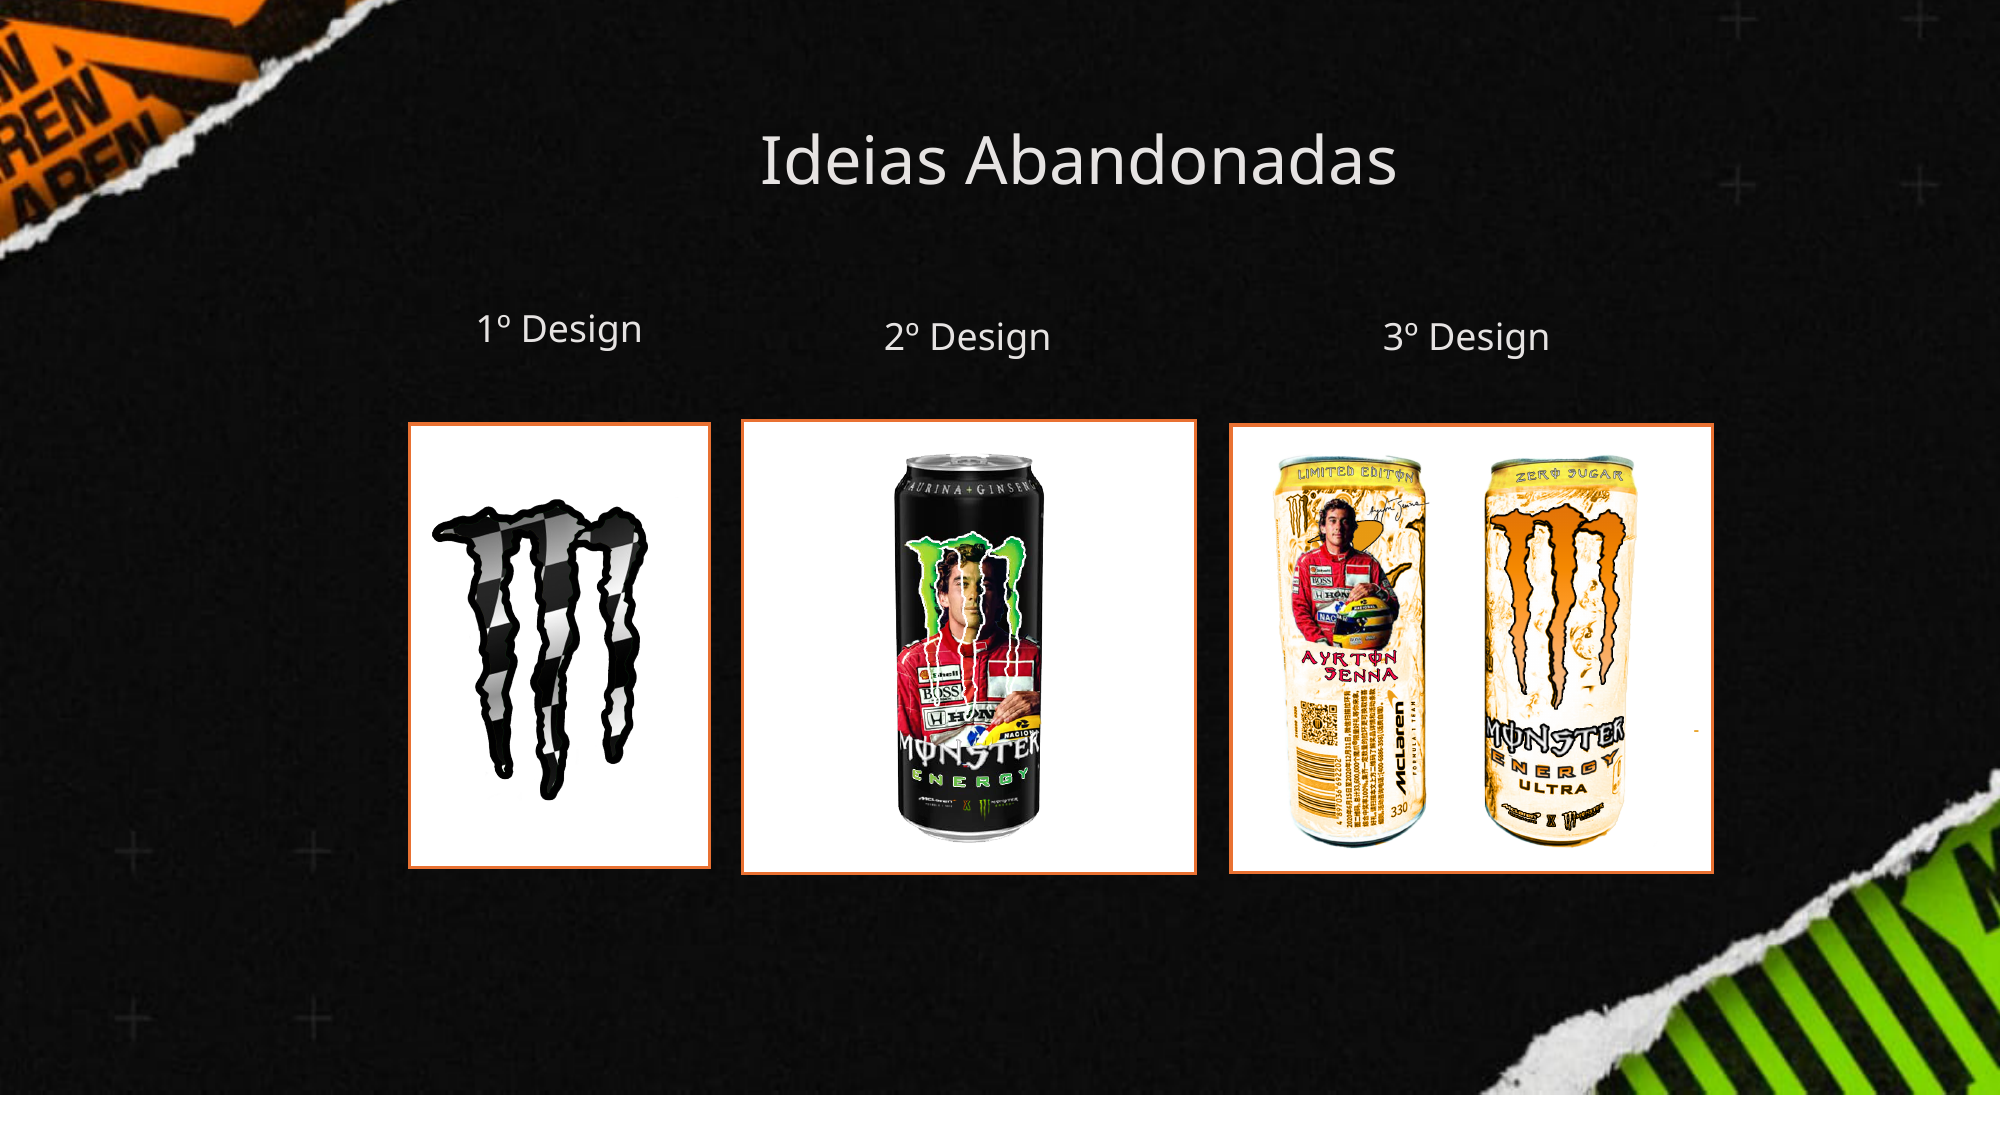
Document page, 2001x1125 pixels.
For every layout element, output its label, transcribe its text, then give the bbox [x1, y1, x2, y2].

text_box 2º Design [843, 305, 1093, 366]
text_box Ideias Abandonadas [733, 110, 1426, 207]
picture [0, 0, 2000, 1095]
text_box 1º Design [434, 297, 684, 359]
text_box 3º Design [1342, 305, 1592, 366]
